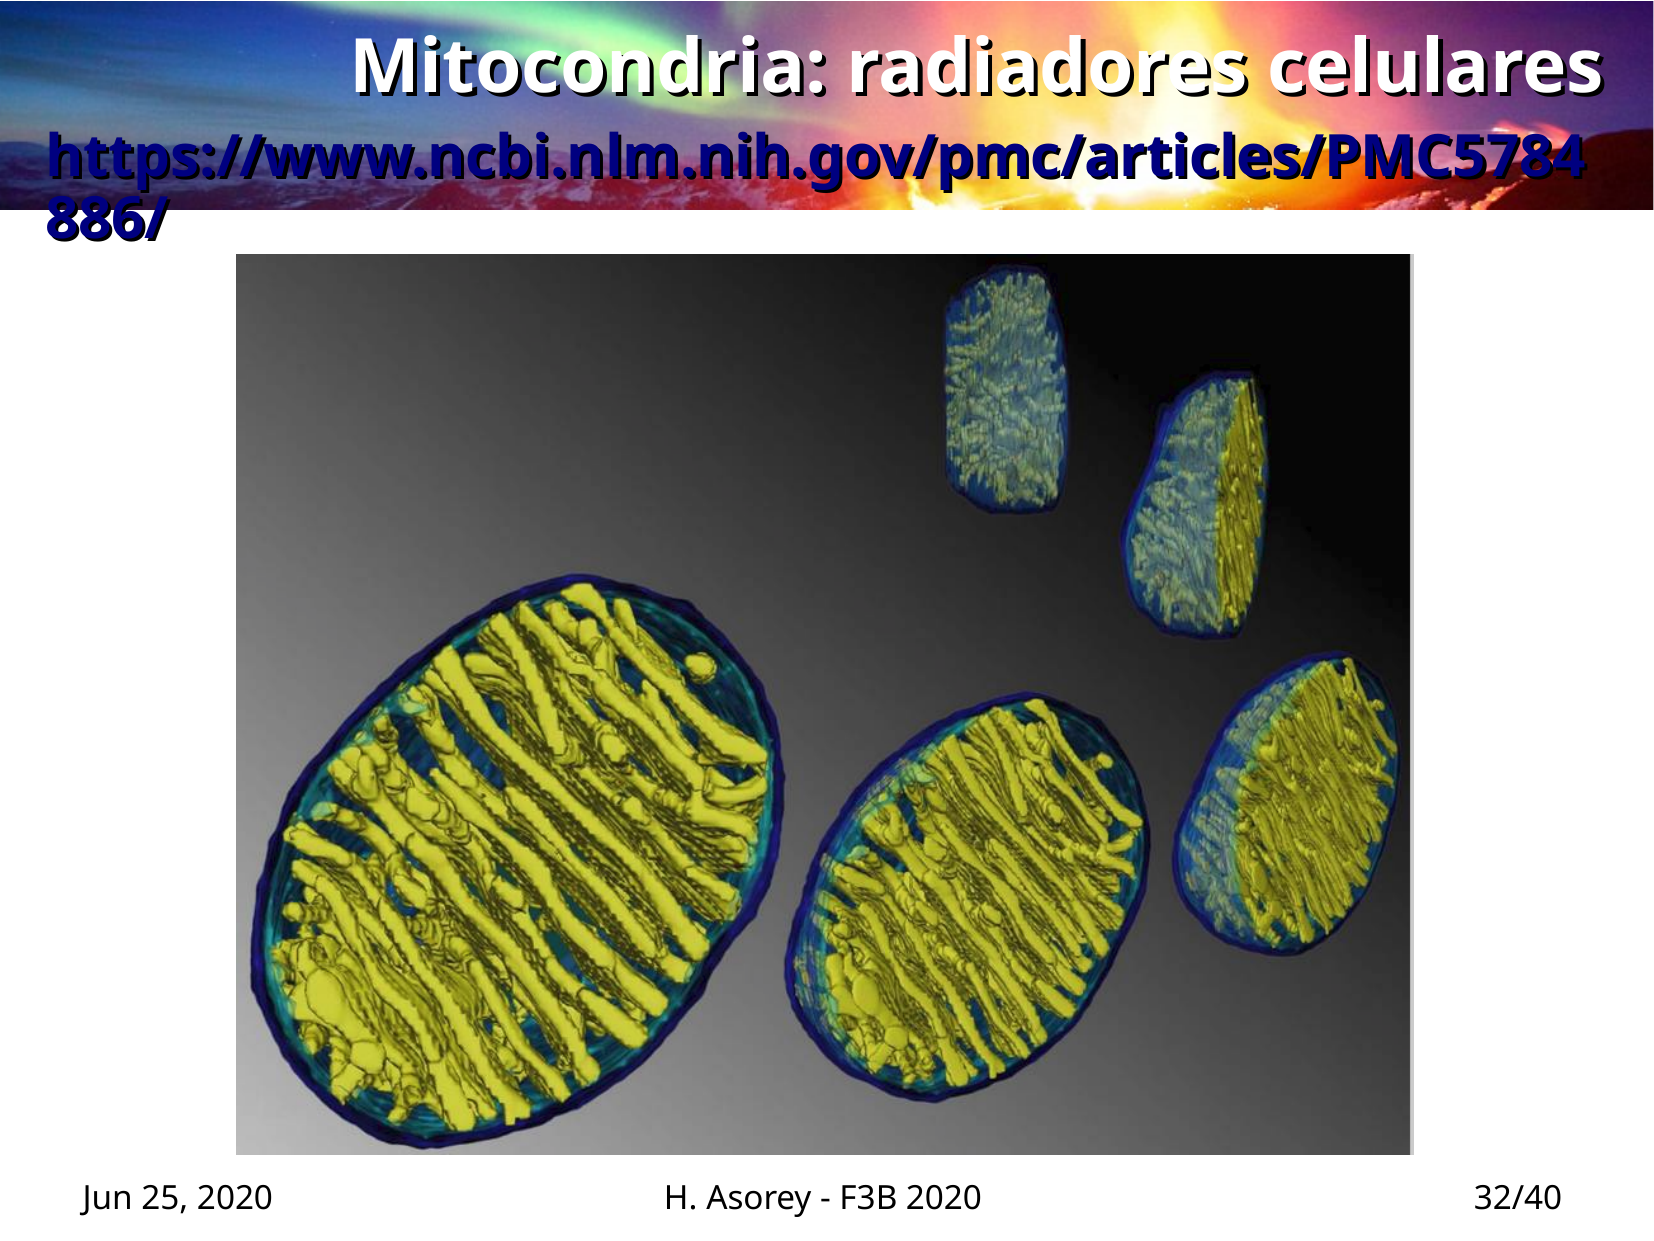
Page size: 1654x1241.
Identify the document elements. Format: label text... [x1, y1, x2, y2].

title Mitocondria: radiadores celulares https://www.ncbi.nlm.nih.gov/pmc/articles/PMC5784886/ [45, 15, 1606, 191]
picture [236, 254, 1414, 1156]
picture [0, 1, 1654, 210]
